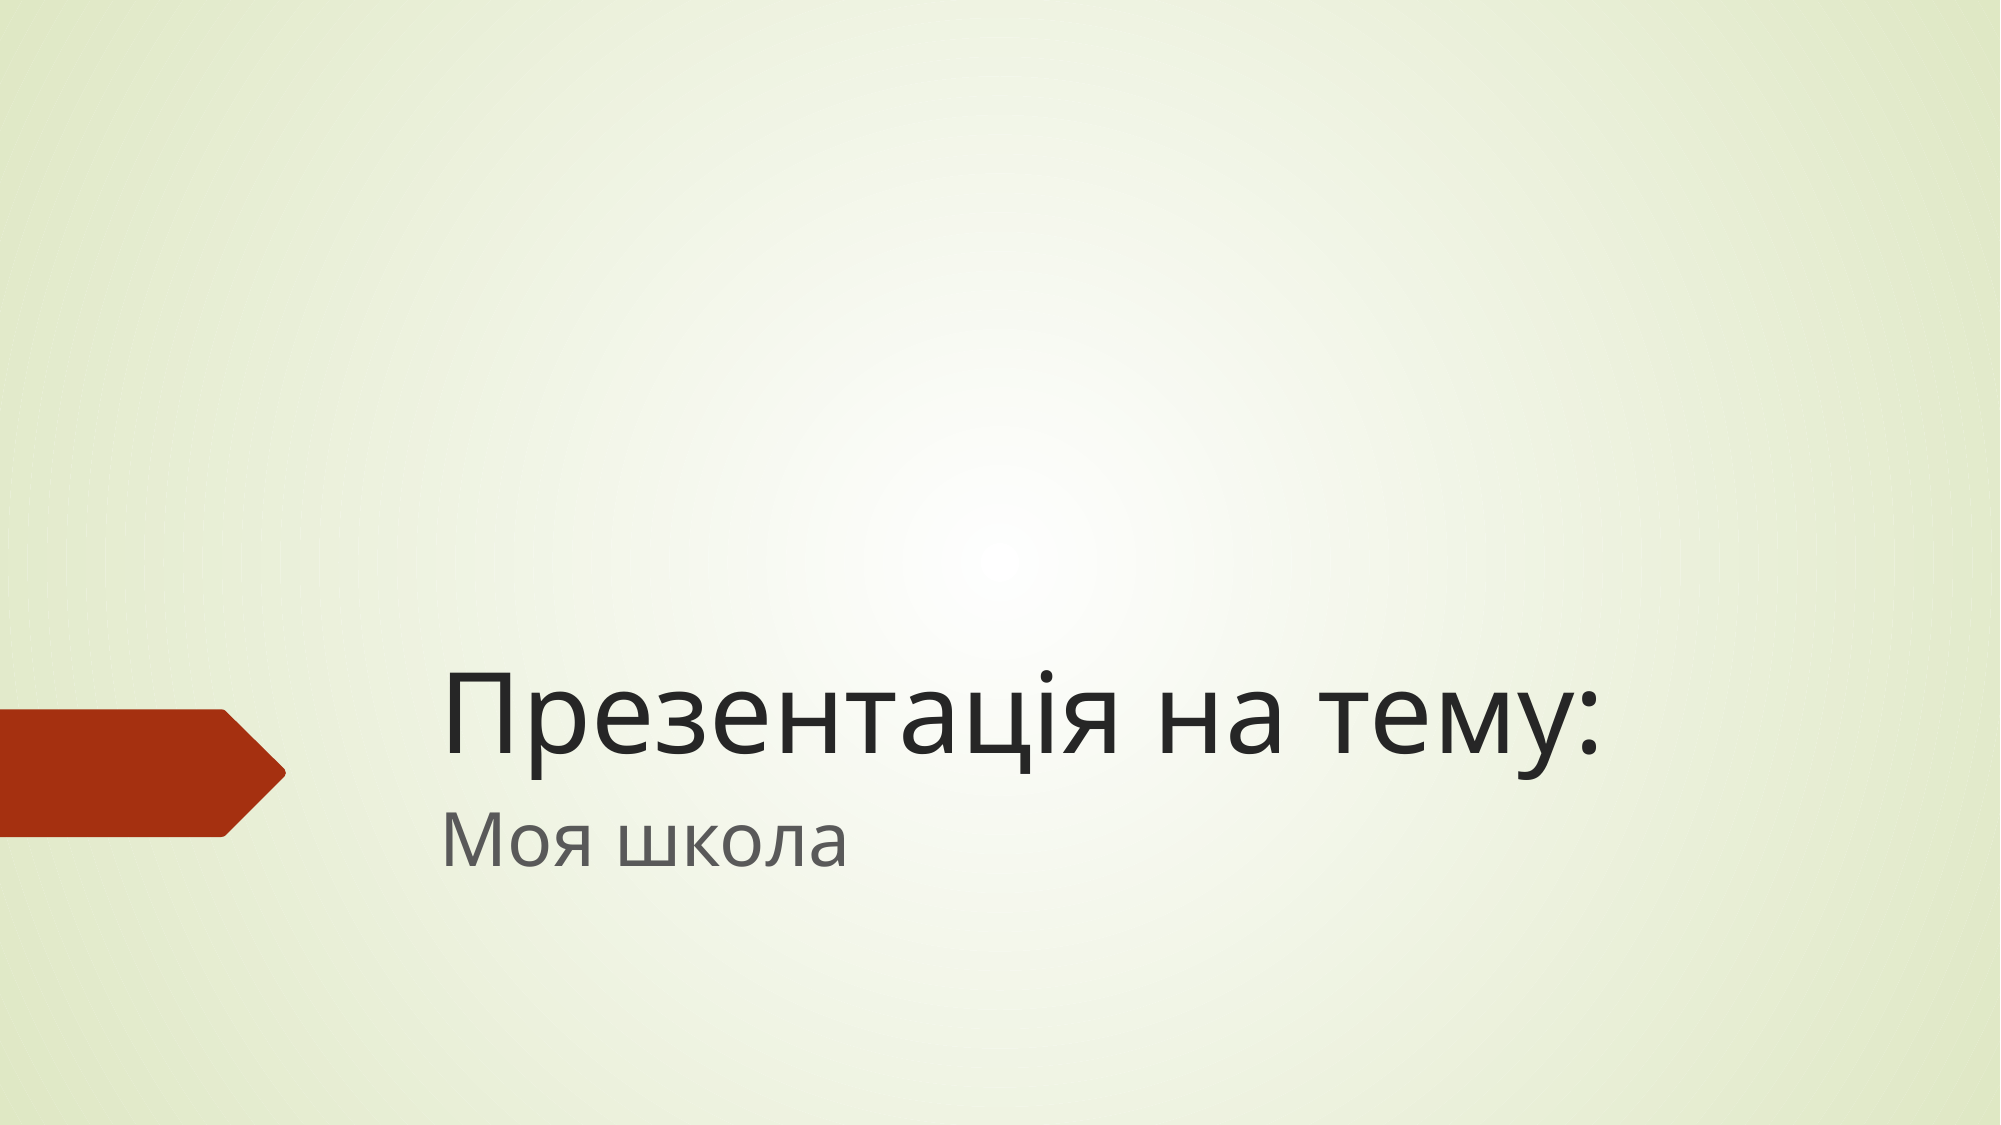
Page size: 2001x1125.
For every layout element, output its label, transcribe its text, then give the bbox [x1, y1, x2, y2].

title Презентація на тему: [424, 412, 1888, 783]
subtitle Моя школа [424, 783, 1888, 969]
